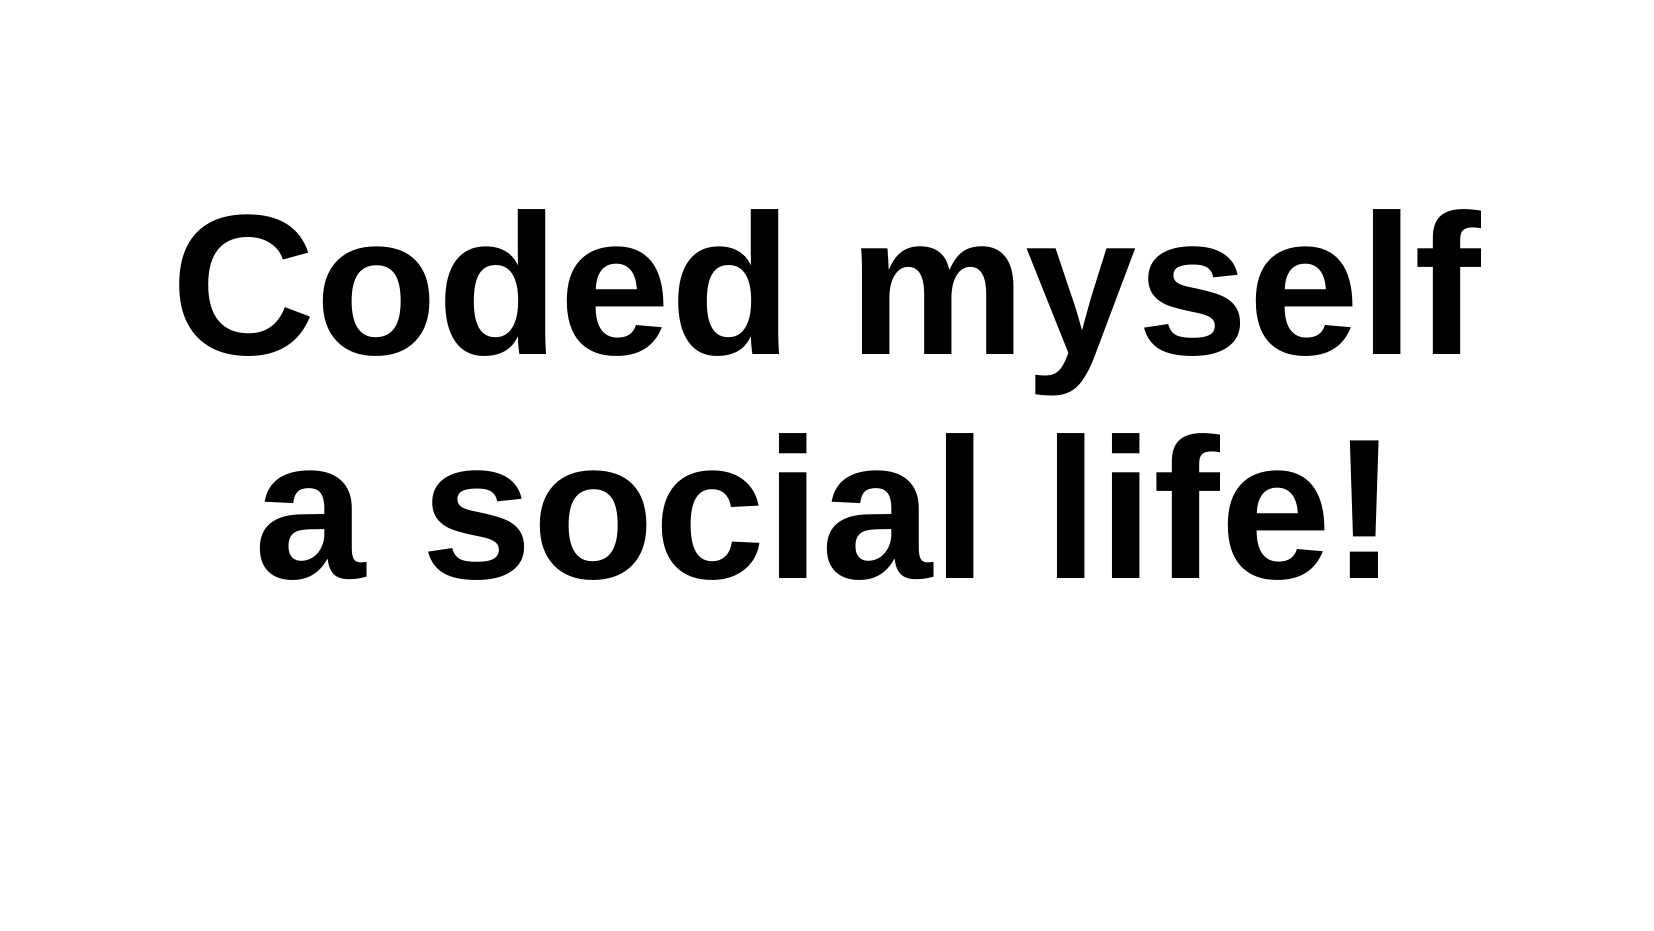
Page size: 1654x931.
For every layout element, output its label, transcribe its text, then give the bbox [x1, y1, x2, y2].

subtitle Coded myself a social life! [82, 37, 1571, 757]
